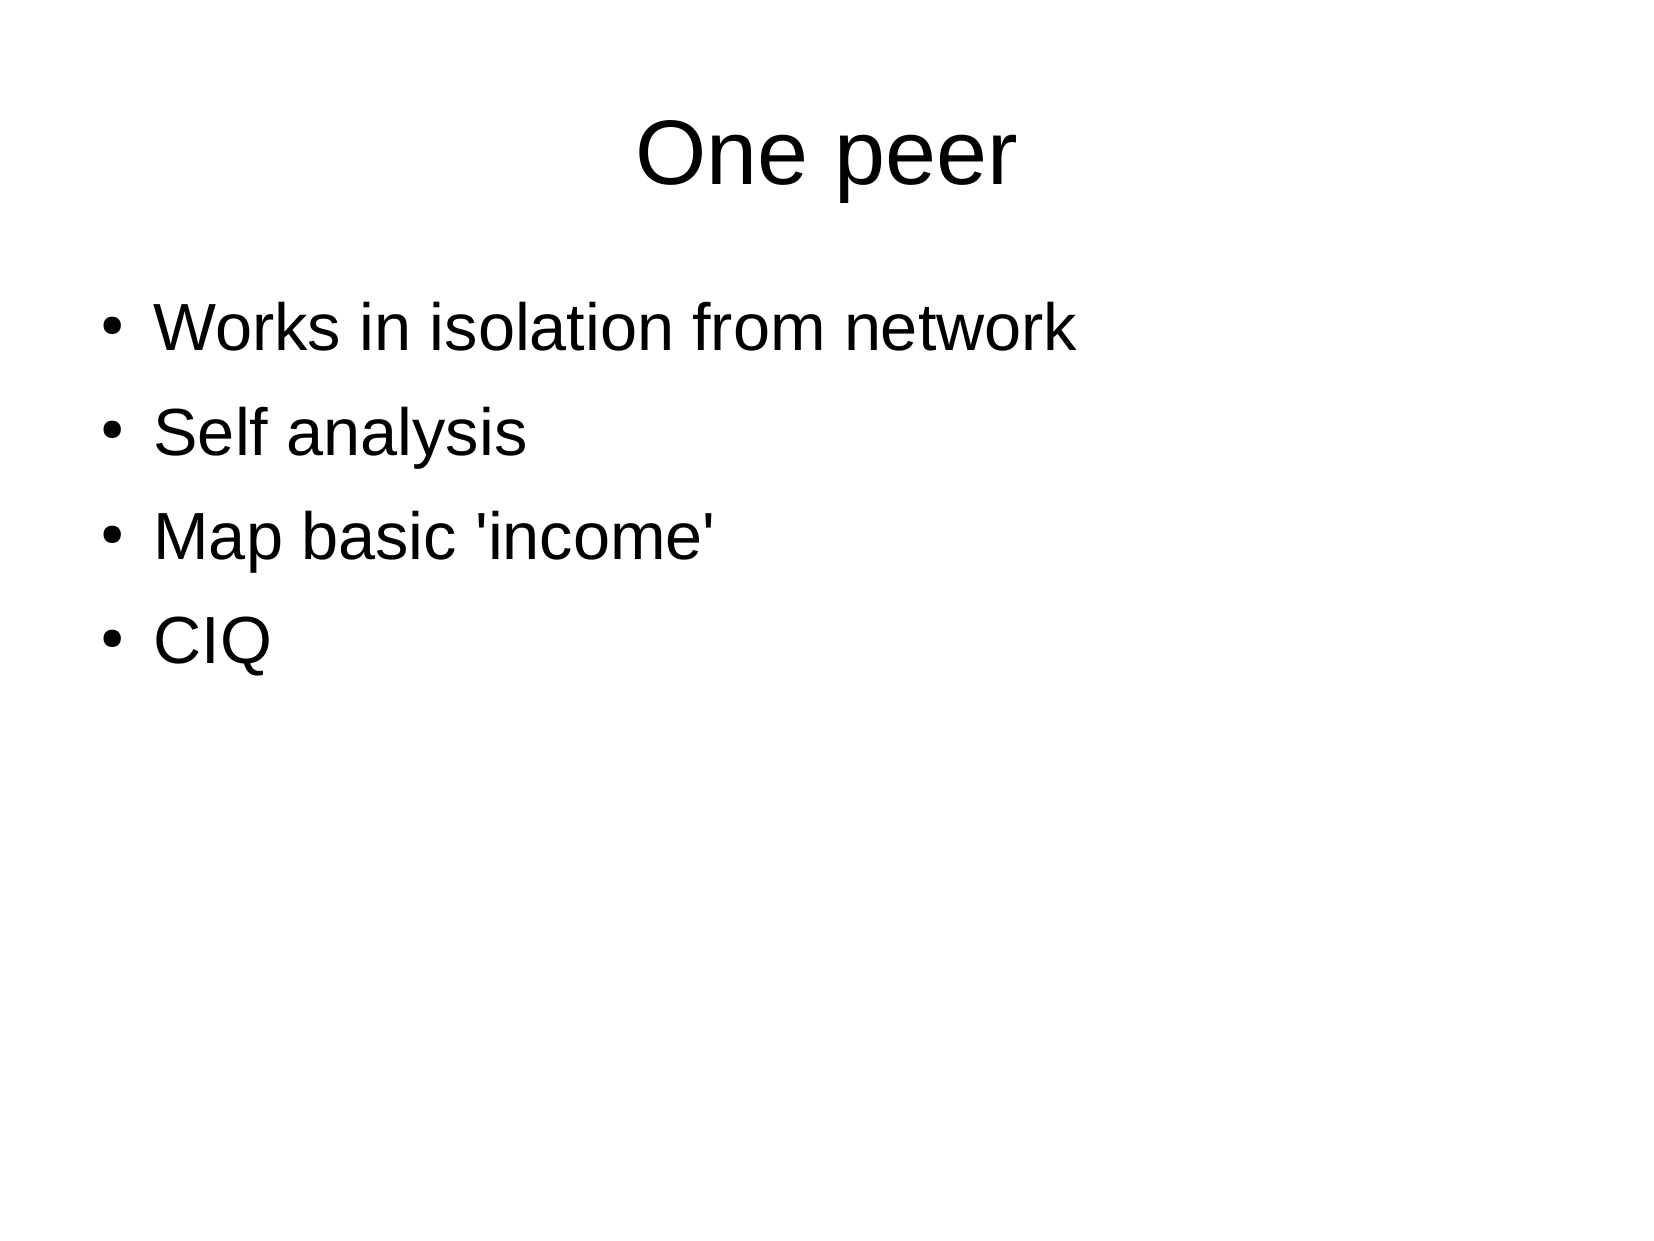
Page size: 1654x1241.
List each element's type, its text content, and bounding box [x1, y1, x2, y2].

title One peer [82, 49, 1571, 257]
list Works in isolation from network Self analysis Map basic 'income' CIQ [82, 290, 1571, 1010]
